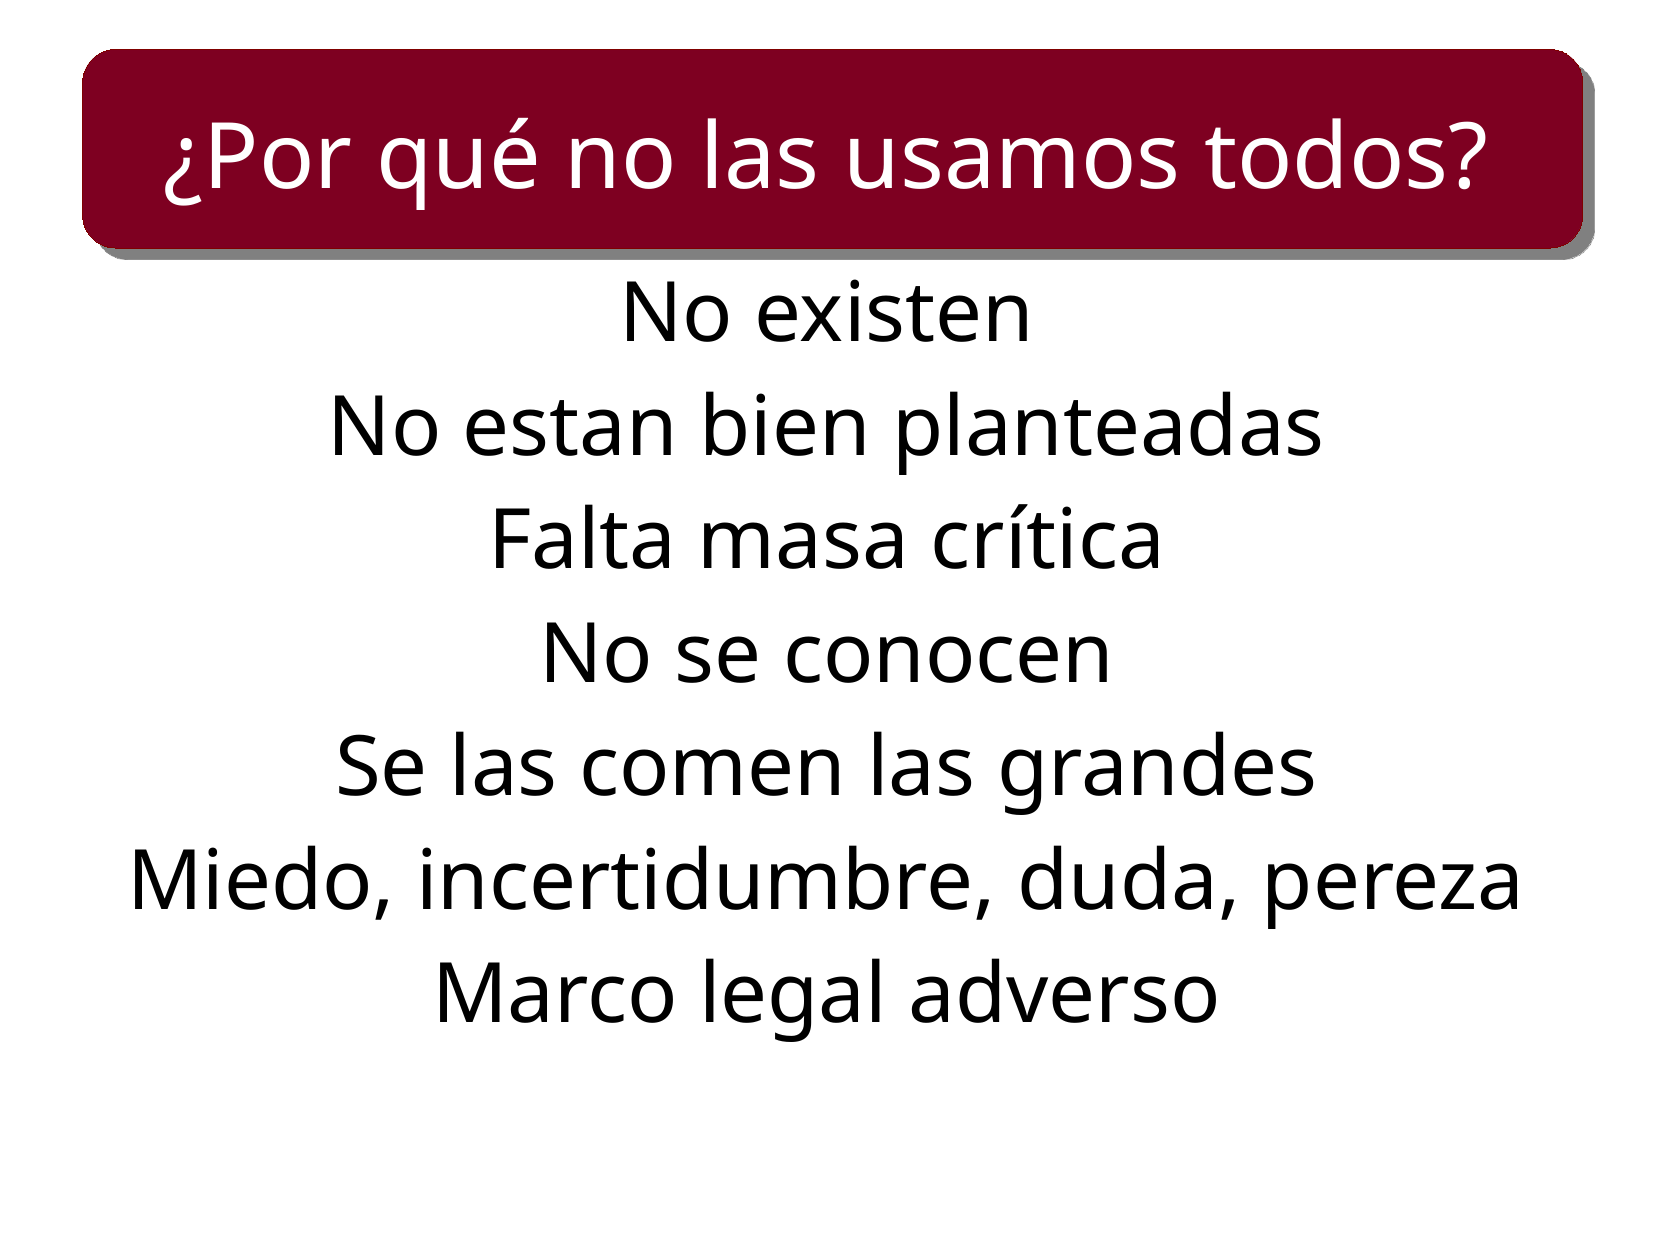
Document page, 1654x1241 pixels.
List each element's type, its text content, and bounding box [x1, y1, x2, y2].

subtitle No existen No estan bien planteadas Falta masa crítica No se conocen Se las comen las grandes Miedo, incertidumbre, duda, pereza Marco legal adverso [82, 290, 1571, 1010]
title ¿Por qué no las usamos todos? [82, 49, 1571, 257]
